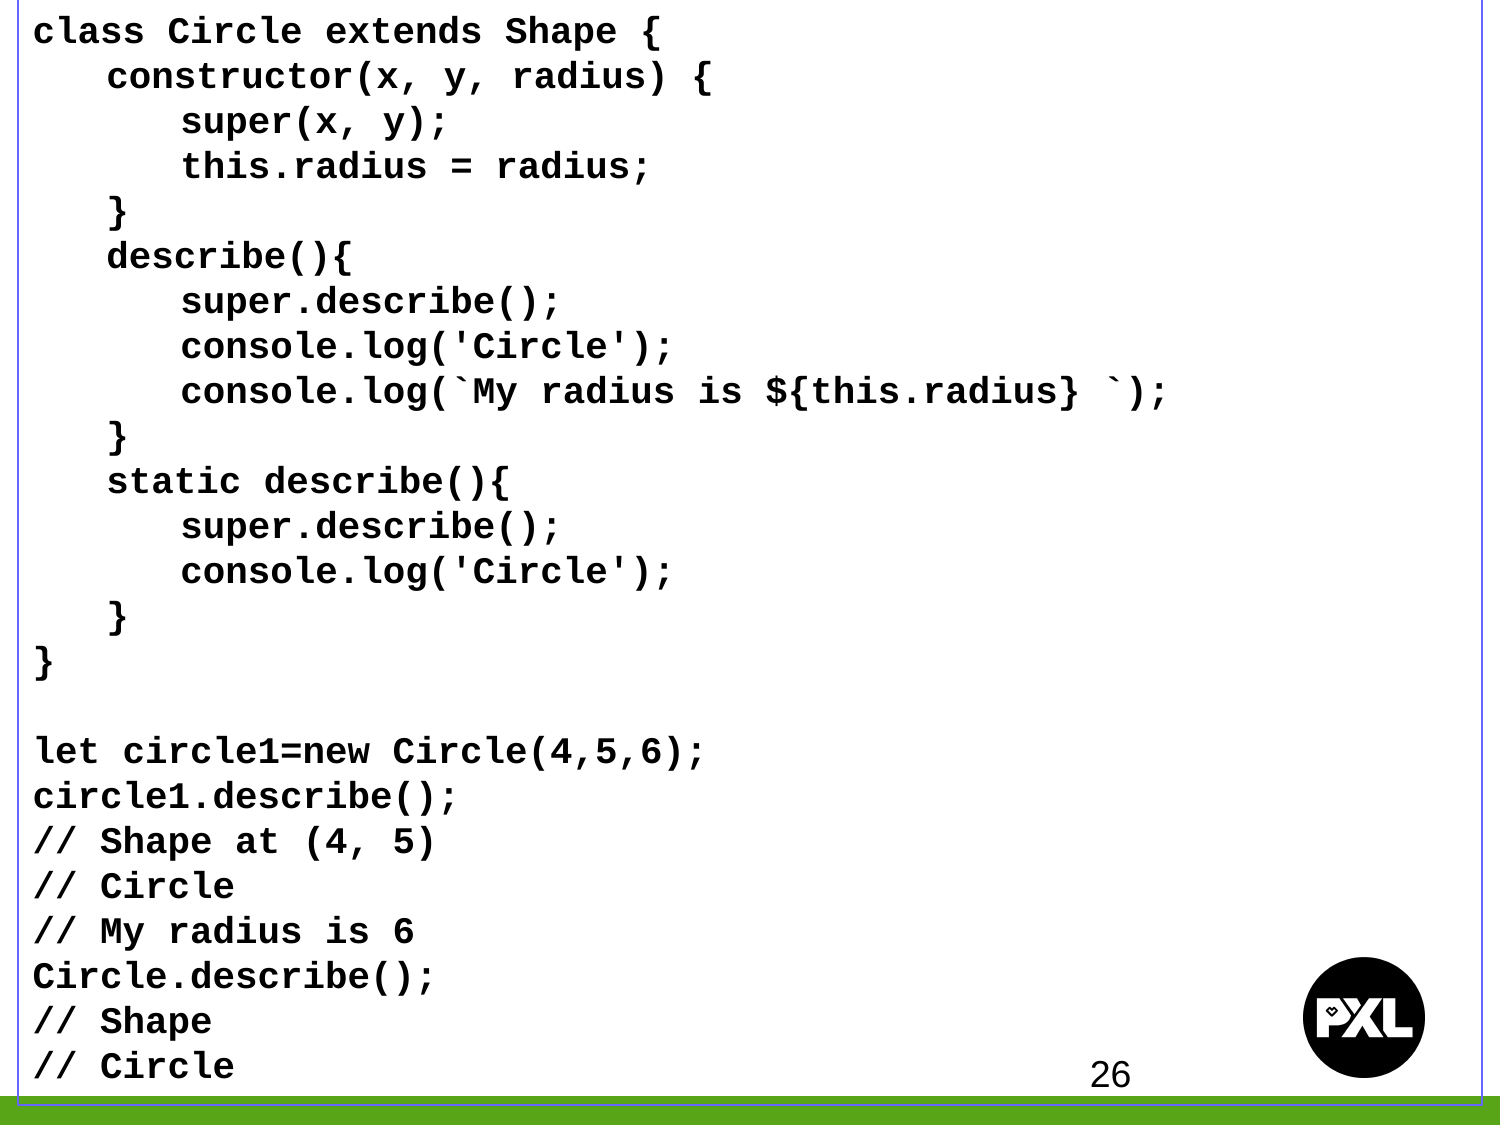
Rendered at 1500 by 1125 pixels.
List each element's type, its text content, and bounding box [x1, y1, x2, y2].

text_box class Circle extends Shape { constructor(x, y, radius) { super(x, y); this.radius = radius; } describe(){ super.describe(); console.log('Circle'); console.log(`My radius is ${this.radius} `); } static describe(){ super.describe(); console.log('Circle'); } } let circle1=new Circle(4,5,6); circle1.describe(); // Shape at (4, 5) // Circle // My radius is 6 Circle.describe(); // Shape // Circle [17, 0, 1482, 1106]
